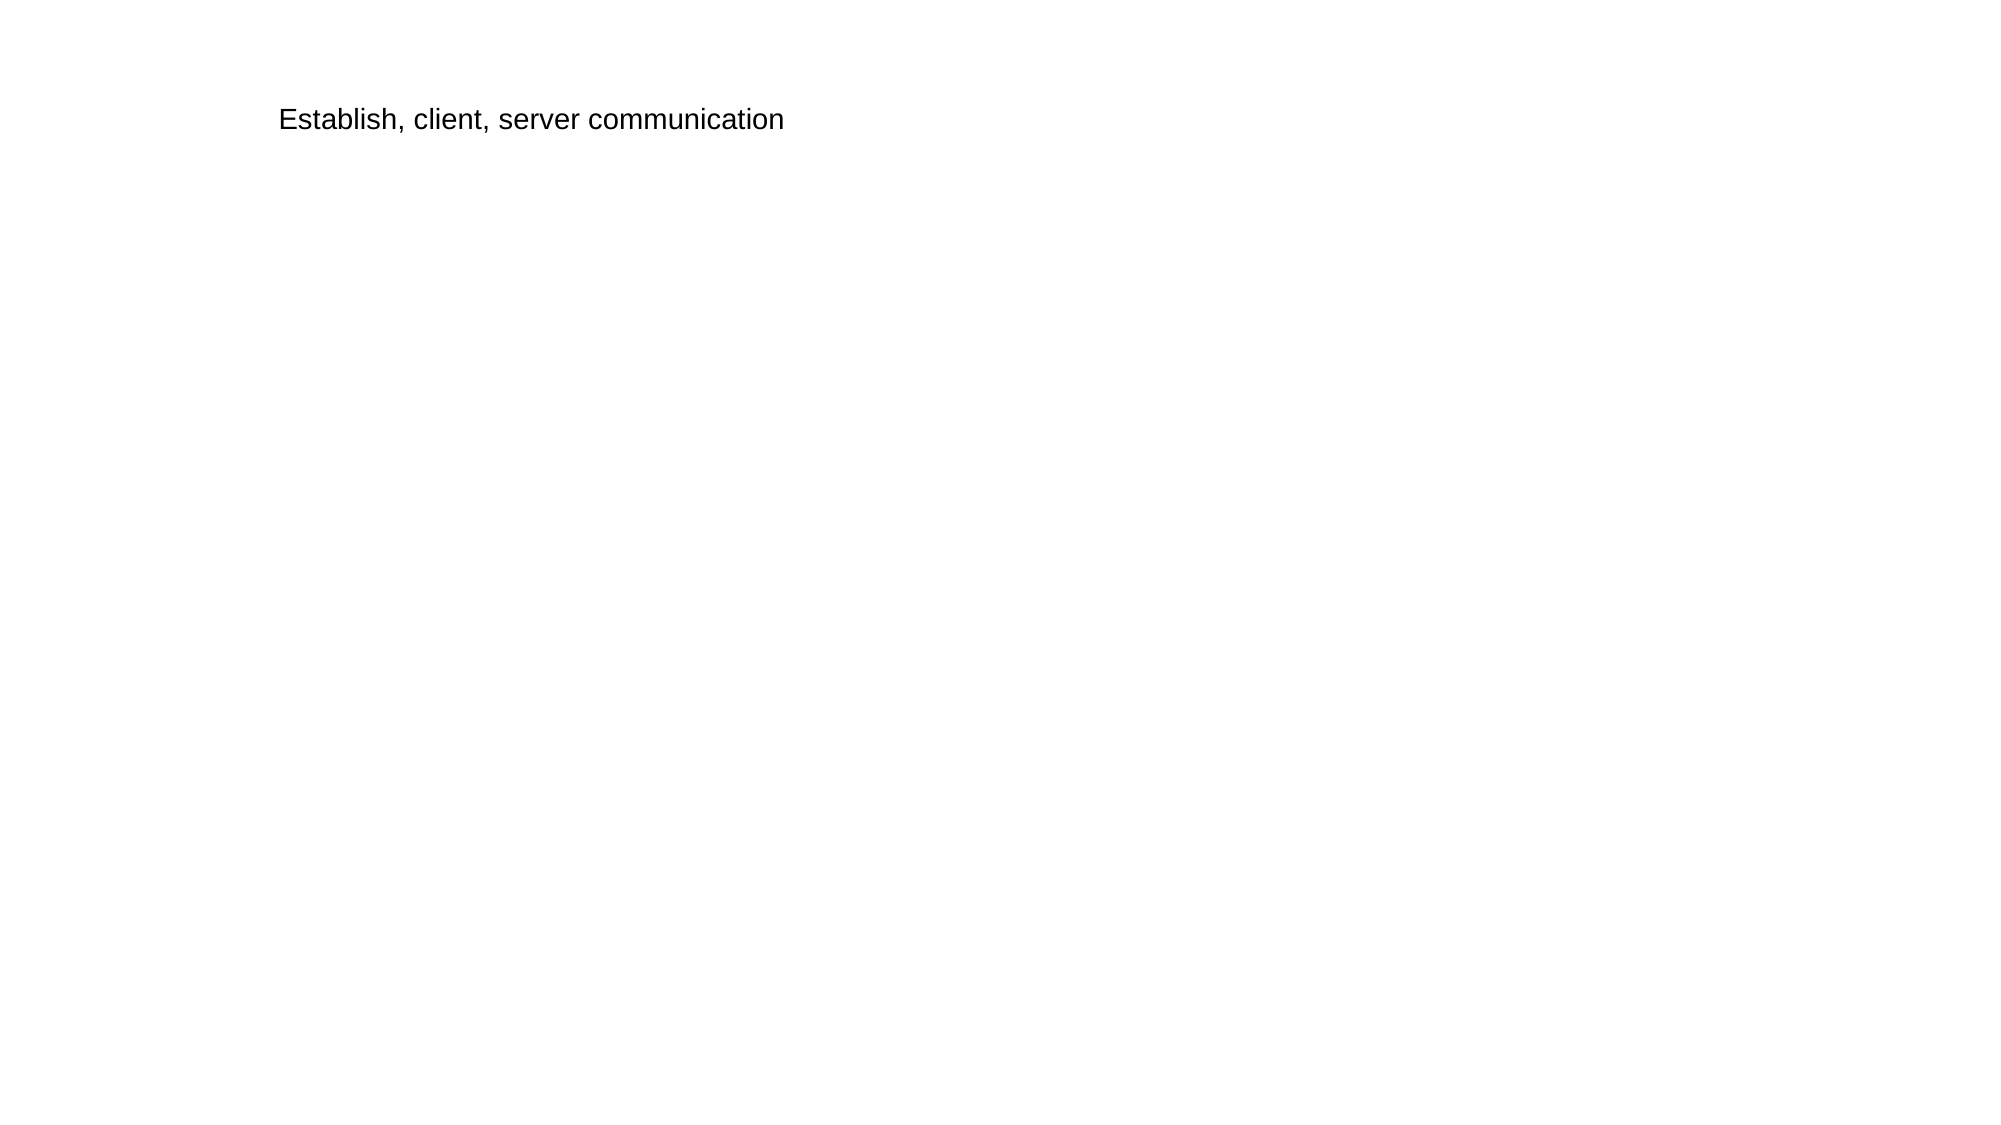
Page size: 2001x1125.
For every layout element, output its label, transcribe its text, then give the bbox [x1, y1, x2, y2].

text_box Establish, client, server communication [263, 85, 1349, 267]
